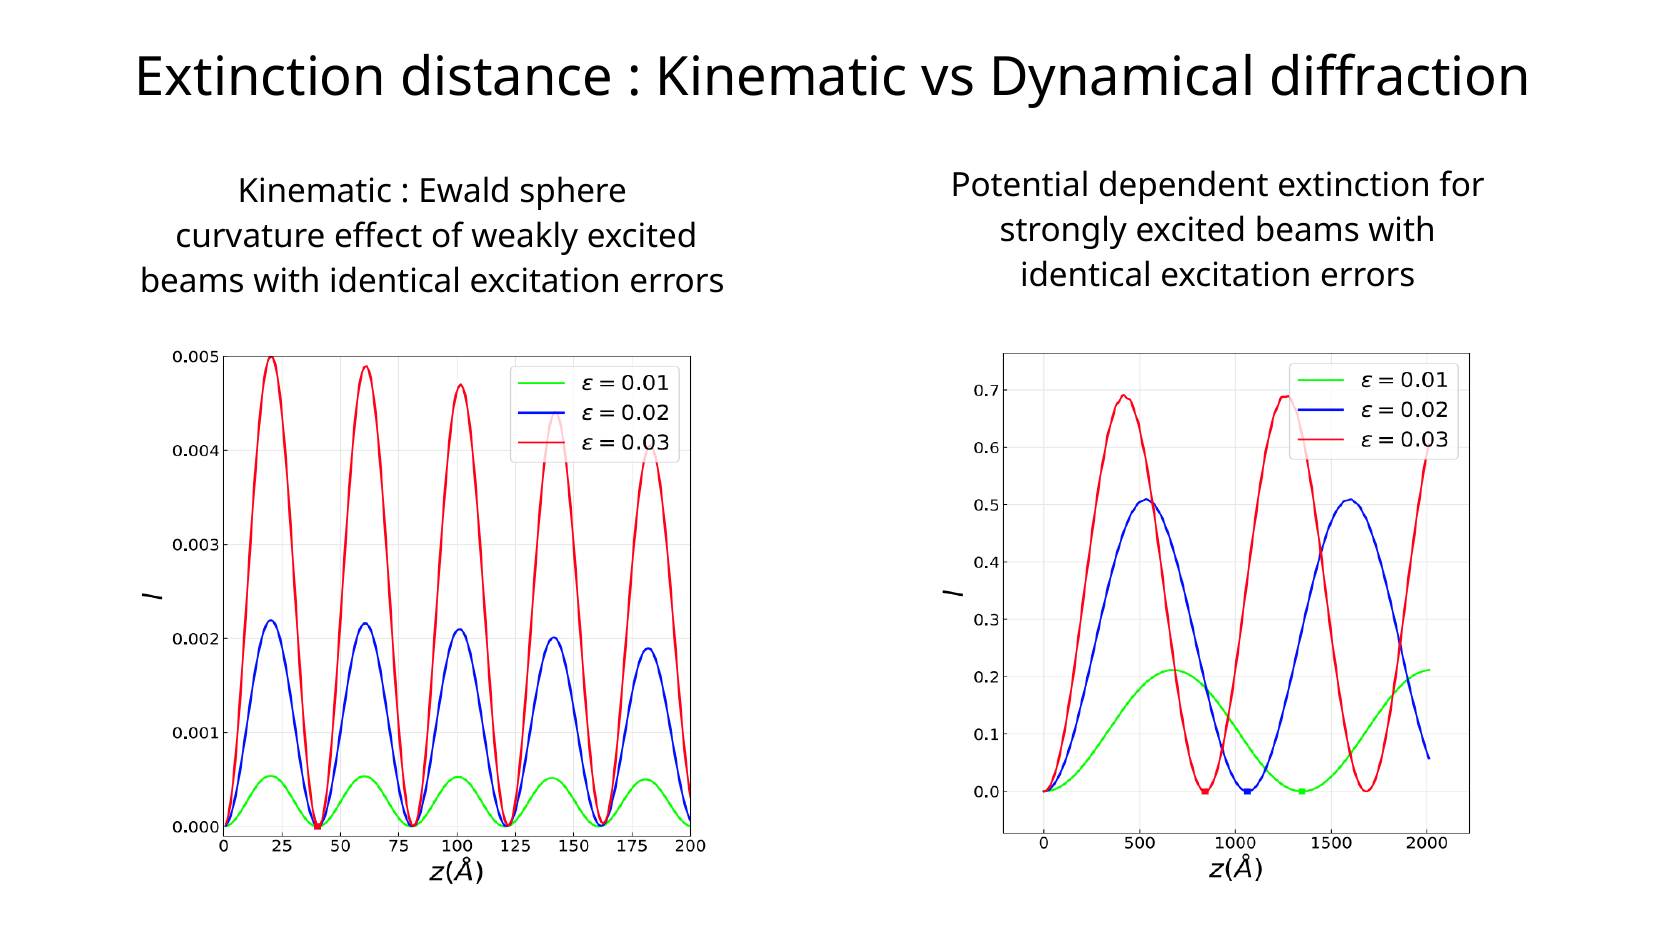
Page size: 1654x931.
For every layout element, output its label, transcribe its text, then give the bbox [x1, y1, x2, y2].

text_box Potential dependent extinction for strongly excited beams with identical excitation errors [927, 153, 1509, 302]
title Extinction distance : Kinematic vs Dynamical diffraction [0, 4, 1654, 144]
text_box Kinematic : Ewald sphere curvature effect of weakly excited beams with identical excitation errors [109, 159, 765, 353]
picture [918, 312, 1486, 897]
picture [138, 353, 707, 900]
